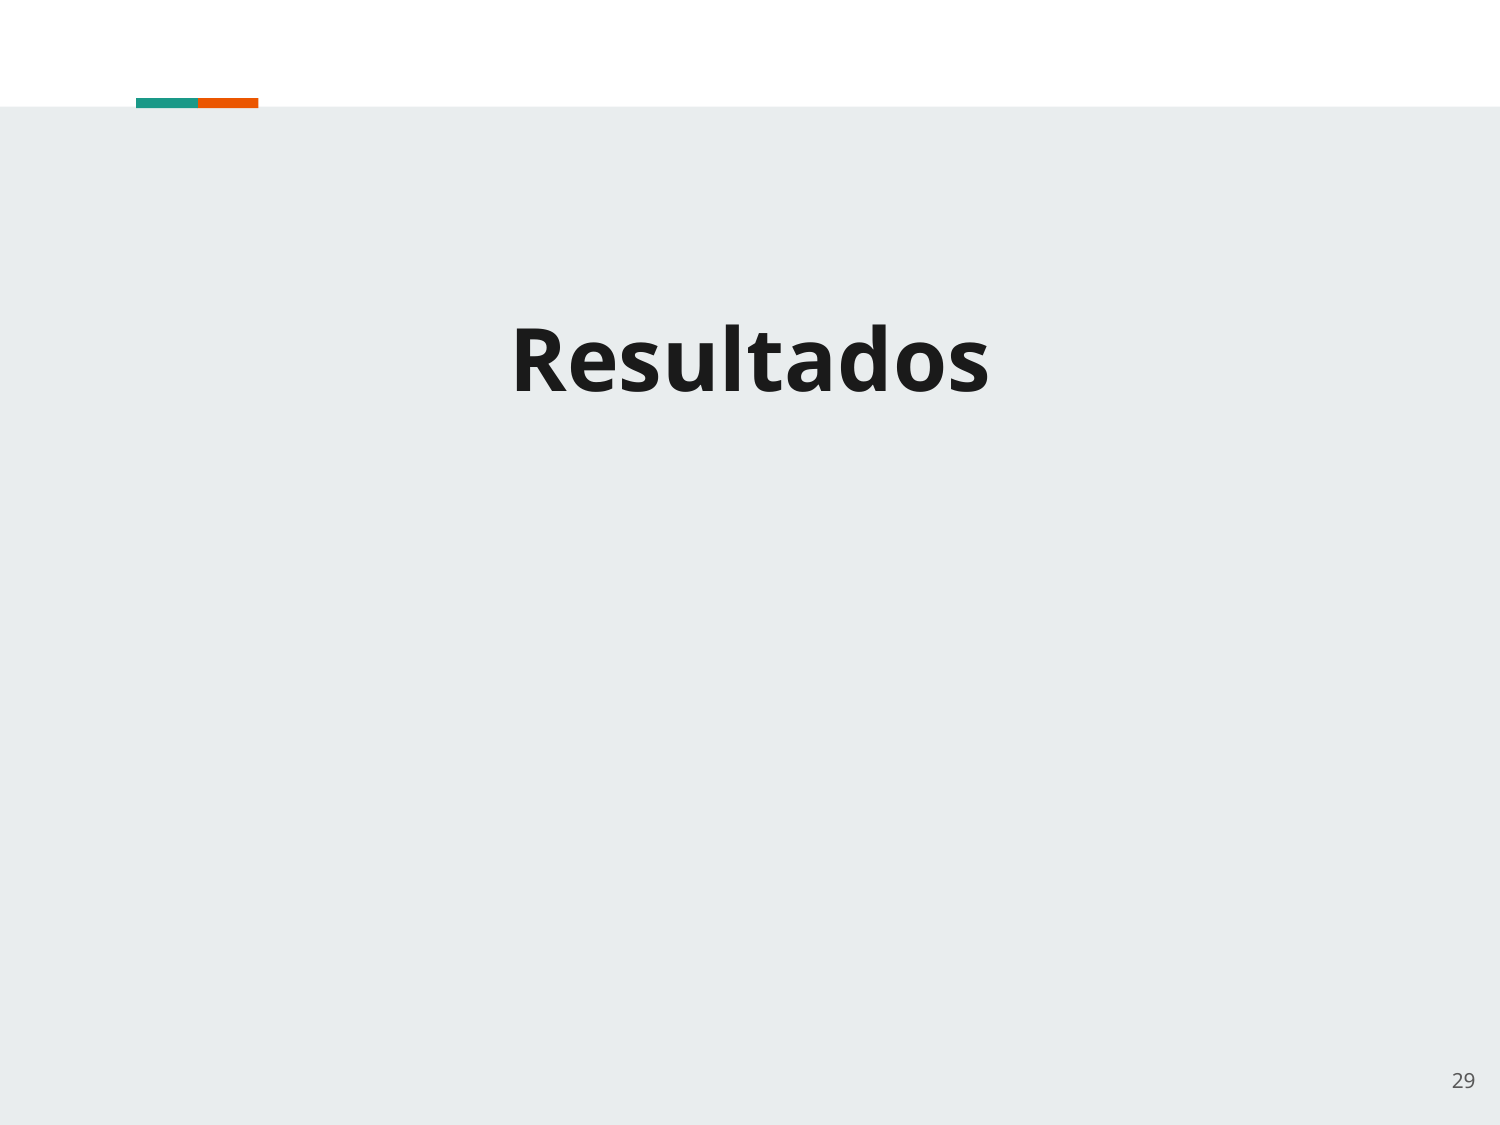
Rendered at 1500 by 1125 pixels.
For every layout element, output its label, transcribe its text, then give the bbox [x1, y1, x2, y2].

title Resultados [119, 289, 1381, 654]
slide_number <number> [1400, 1038, 1491, 1125]
